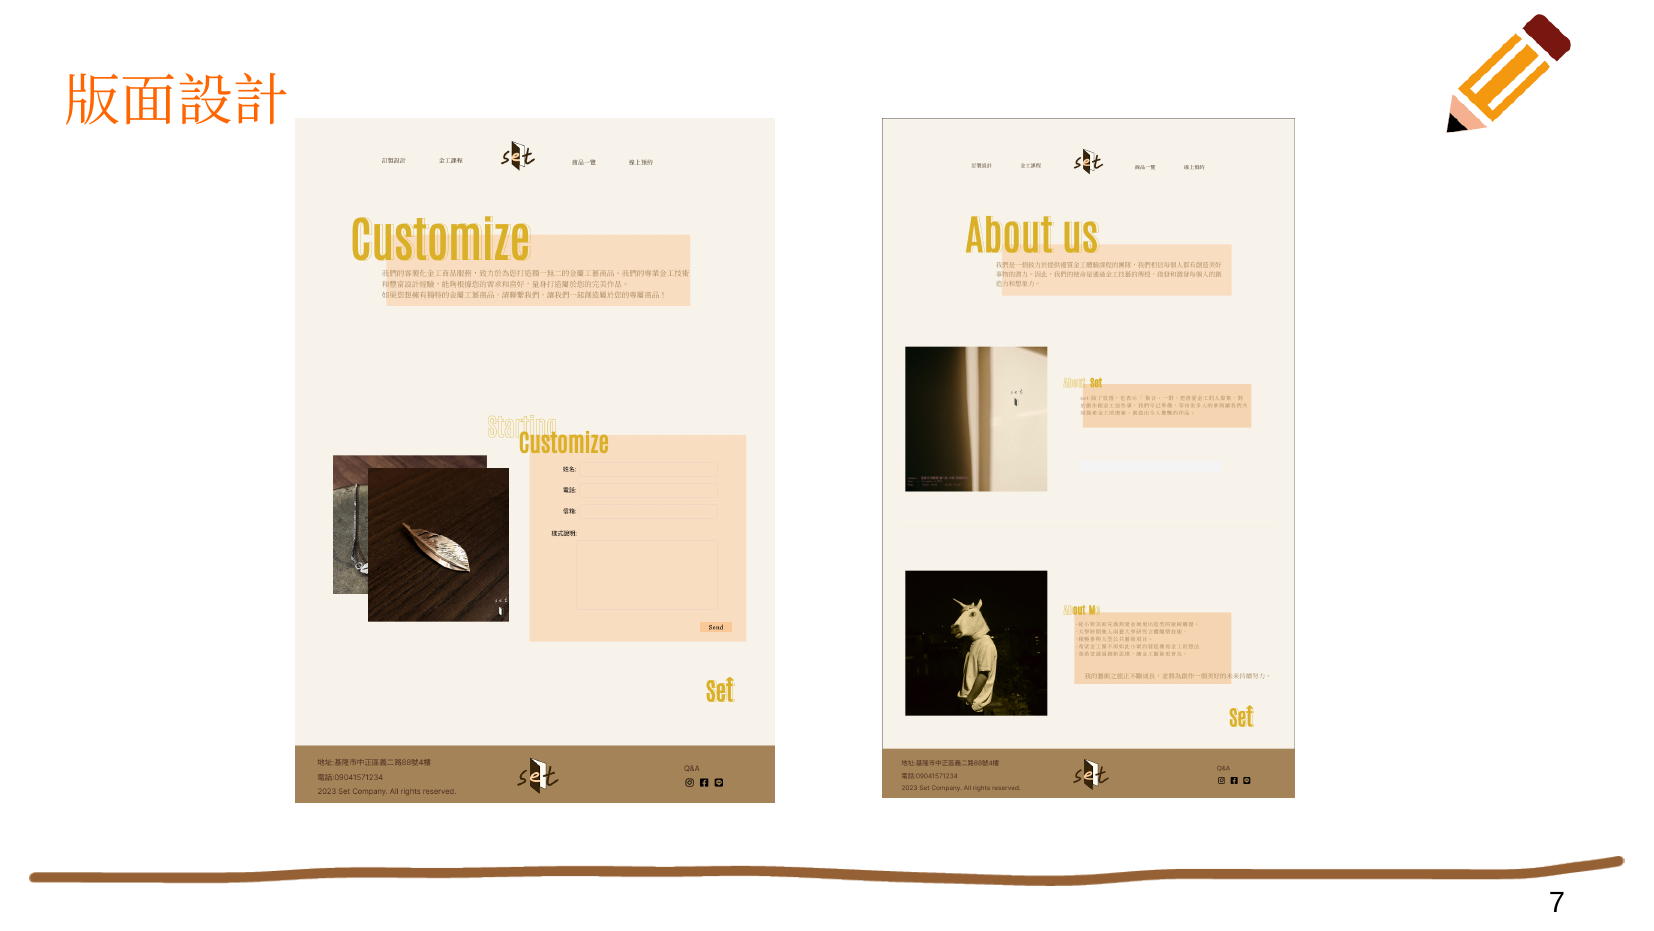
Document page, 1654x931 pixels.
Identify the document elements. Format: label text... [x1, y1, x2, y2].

picture [1446, 14, 1571, 133]
title 版面設計 [0, 44, 857, 148]
picture [29, 856, 1625, 886]
picture [882, 118, 1295, 798]
picture [295, 118, 775, 803]
